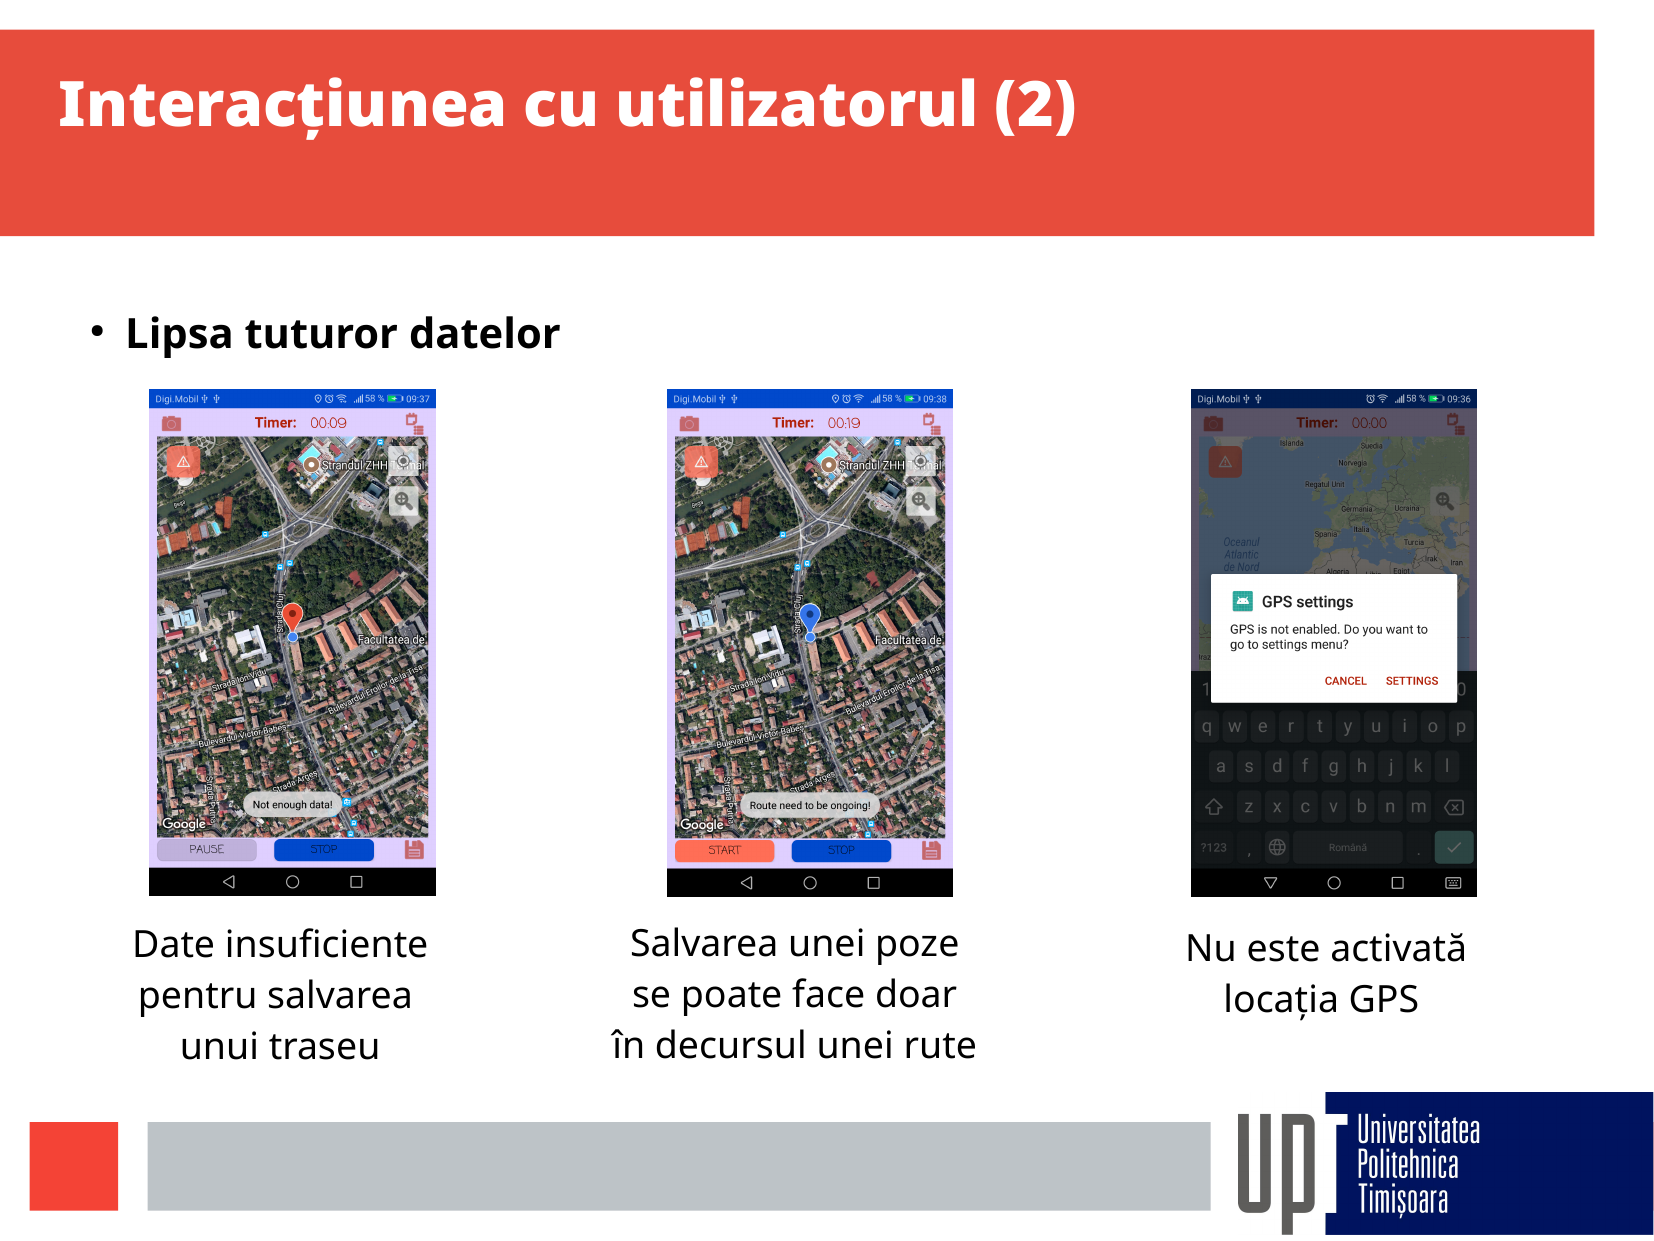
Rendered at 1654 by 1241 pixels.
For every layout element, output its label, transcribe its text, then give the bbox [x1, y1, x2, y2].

picture [667, 389, 953, 897]
text_box Salvarea unei poze se poate face doar în decursul unei rute [597, 908, 1032, 1055]
picture [1238, 1092, 1654, 1235]
picture [1191, 389, 1477, 897]
title Interacțiunea cu utilizatorul (2) [59, 59, 1595, 207]
text_box Date insuficiente pentru salvarea unui traseu [117, 910, 466, 1056]
text_box Lipsa tuturor datelor [75, 296, 1170, 361]
picture [149, 389, 436, 896]
text_box Nu este activată locația GPS [1170, 914, 1520, 1060]
